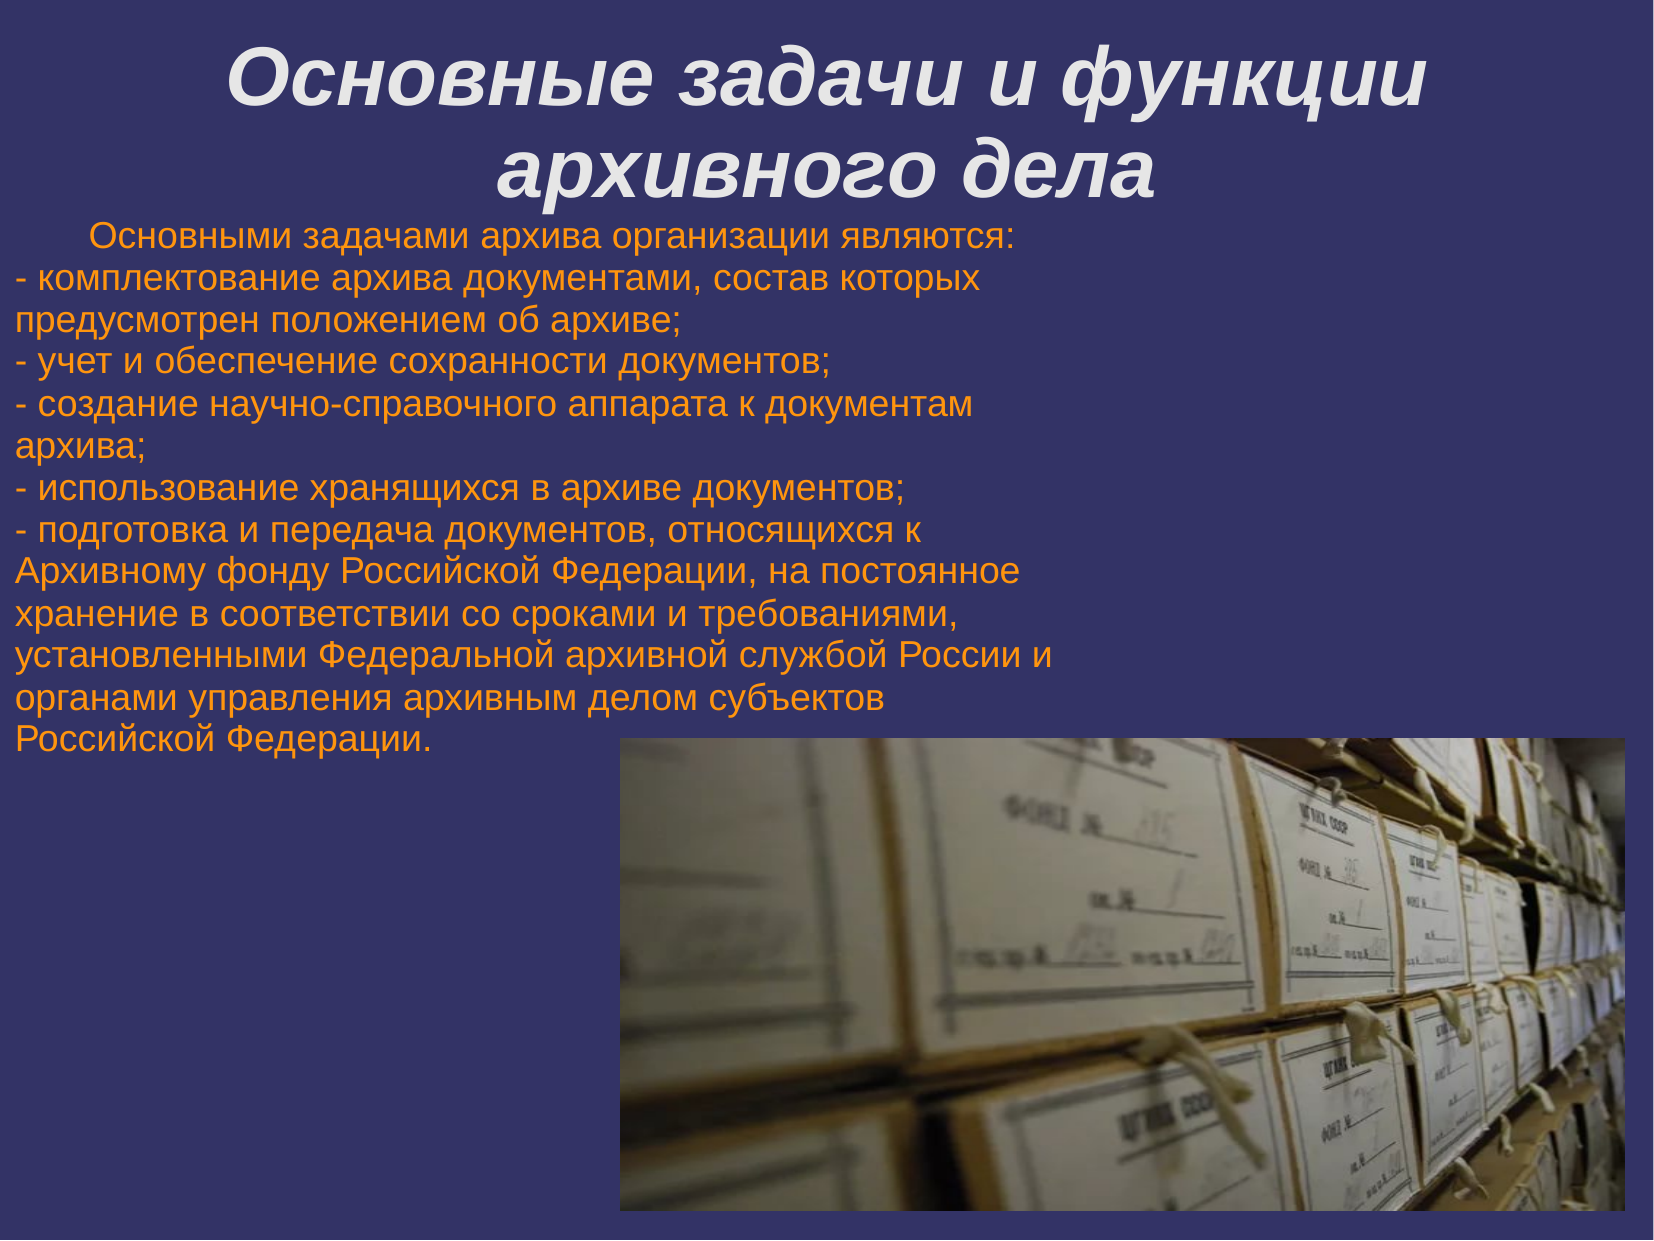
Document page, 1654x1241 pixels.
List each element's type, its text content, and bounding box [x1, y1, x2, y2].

title Основные задачи и функции архивного дела [121, 19, 1534, 227]
text_box Основными задачами архива организации являются: - комплектование архива документами, состав которых предусмотрен положением об архиве; - учет и обеспечение сохранности документов; - создание научно-справочного аппарата к документам архива; - использование хранящихся в архиве документов; - подготовка и передача документов, относящихся к Архивному фонду Российской Федерации, на постоянное хранение в соответствии со сроками и требованиями, установленными Федеральной архивной службой России и органами управления архивным делом субъектов Российской Федерации. [0, 206, 1093, 769]
picture [620, 738, 1625, 1211]
